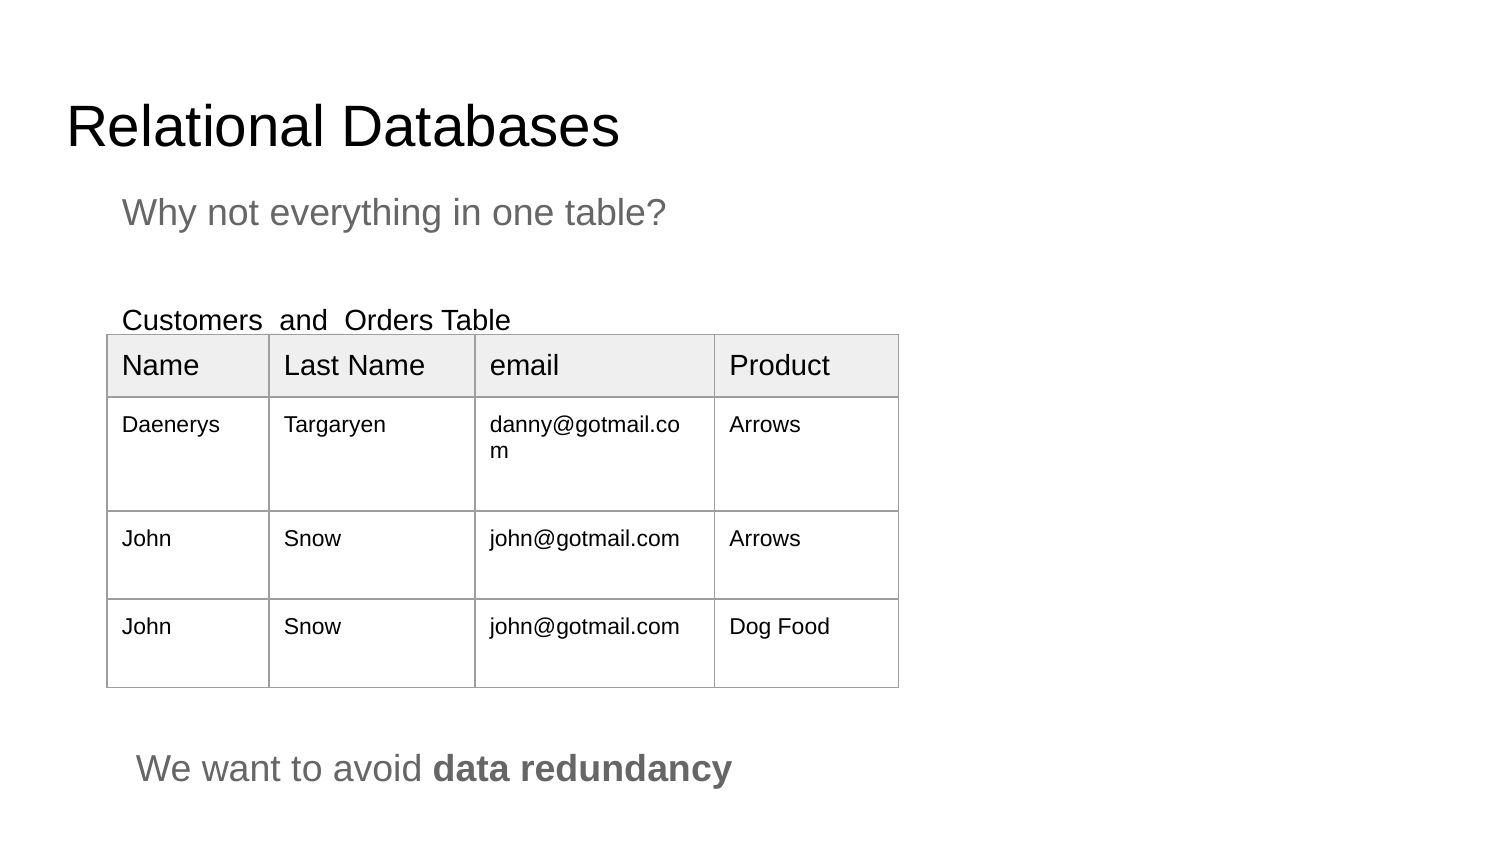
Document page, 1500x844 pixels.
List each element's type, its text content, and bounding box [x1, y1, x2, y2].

table_cell Dog Food [715, 600, 898, 687]
table_header Name [108, 335, 268, 396]
table_cell Snow [270, 512, 474, 598]
text_box We want to avoid data redundancy [120, 728, 1379, 836]
title Relational Databases [51, 72, 1449, 167]
table_cell John [108, 512, 268, 598]
table_cell john@gotmail.com [476, 512, 714, 598]
table_cell Arrows [715, 398, 898, 510]
text_box Customers_and_Orders Table [106, 286, 577, 334]
table_cell Snow [270, 600, 474, 687]
table_cell John [108, 600, 268, 687]
text_box Why not everything in one table? [106, 172, 933, 246]
table_header email [476, 335, 714, 396]
table_header Product [715, 335, 898, 396]
table_cell Targaryen [270, 398, 474, 510]
table_cell Daenerys [108, 398, 268, 510]
table_header Last Name [270, 335, 474, 396]
table_cell Arrows [715, 512, 898, 598]
table_cell danny@gotmail.com [476, 398, 714, 510]
table_cell john@gotmail.com [476, 600, 714, 687]
